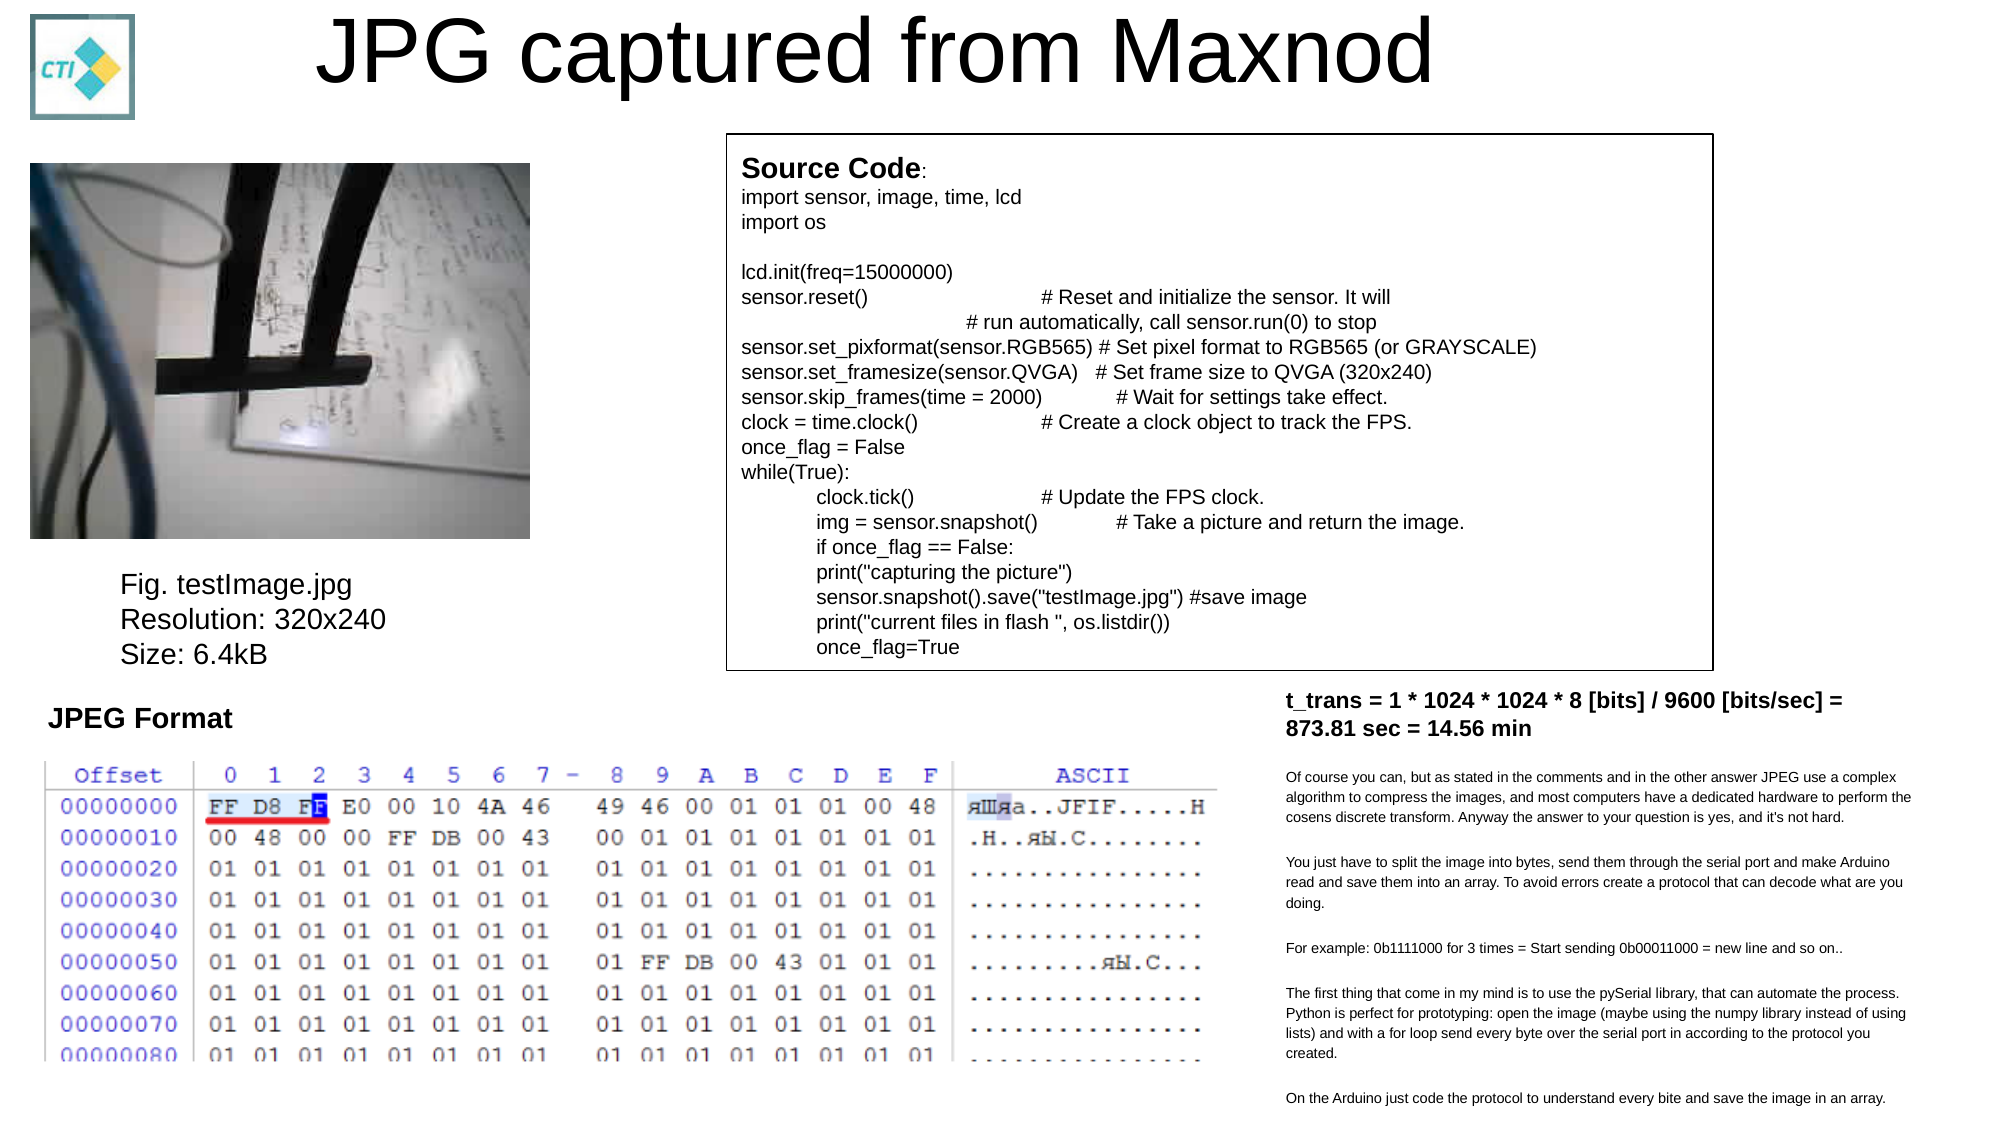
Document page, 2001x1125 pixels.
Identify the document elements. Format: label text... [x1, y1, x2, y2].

picture [43, 761, 1219, 1082]
picture [30, 163, 530, 539]
text_box Source Code: import sensor, image, time, lcd import os lcd.init(freq=15000000) sensor.reset() # Reset and initialize the sensor. It will # run automatically, call sensor.run(0) to stop sensor.set_pixformat(sensor.RGB565) # Set pixel format to RGB565 (or GRAYSCALE) sensor.set_framesize(sensor.QVGA) # Set frame size to QVGA (320x240) sensor.skip_frames(time = 2000) # Wait for settings take effect. clock = time.clock() # Create a clock object to track the FPS. once_flag = False while(True): clock.tick() # Update the FPS clock. img = sensor.snapshot() # Take a picture and return the image. if once_flag == False: print("capturing the picture") sensor.snapshot().save("testImage.jpg") #save image print("current files in flash ", os.listdir()) once_flag=True [726, 133, 1714, 671]
text_box JPG captured from Maxnod [0, 7, 1665, 195]
text_box JPEG Format [32, 684, 266, 750]
text_box Fig. testImage.jpg Resolution: 320x240 Size: 6.4kB [105, 549, 471, 597]
text_box t_trans = 1 * 1024 * 1024 * 8 [bits] / 9600 [bits/sec] = 873.81 sec = 14.56 min Of course you can, but as stated in the comments and in the other answer JPEG use a complex algorithm to compress the images, and most computers have a dedicated hardware to perform the cosens discrete transform. Anyway the answer to your question is yes, and it's not hard. You just have to split the image into bytes, send them through the serial port and make Arduino read and save them into an array. To avoid errors create a protocol that can decode what are you doing. For example: 0b1111000 for 3 times = Start sending 0b00011000 = new line and so on.. The first thing that come in my mind is to use the pySerial library, that can automate the process. Python is perfect for prototyping: open the image (maybe using the numpy library instead of using lists) and with a for loop send every byte over the serial port in according to the protocol you created. On the Arduino just code the protocol to understand every bite and save the image in an array. [1270, 670, 1932, 1125]
